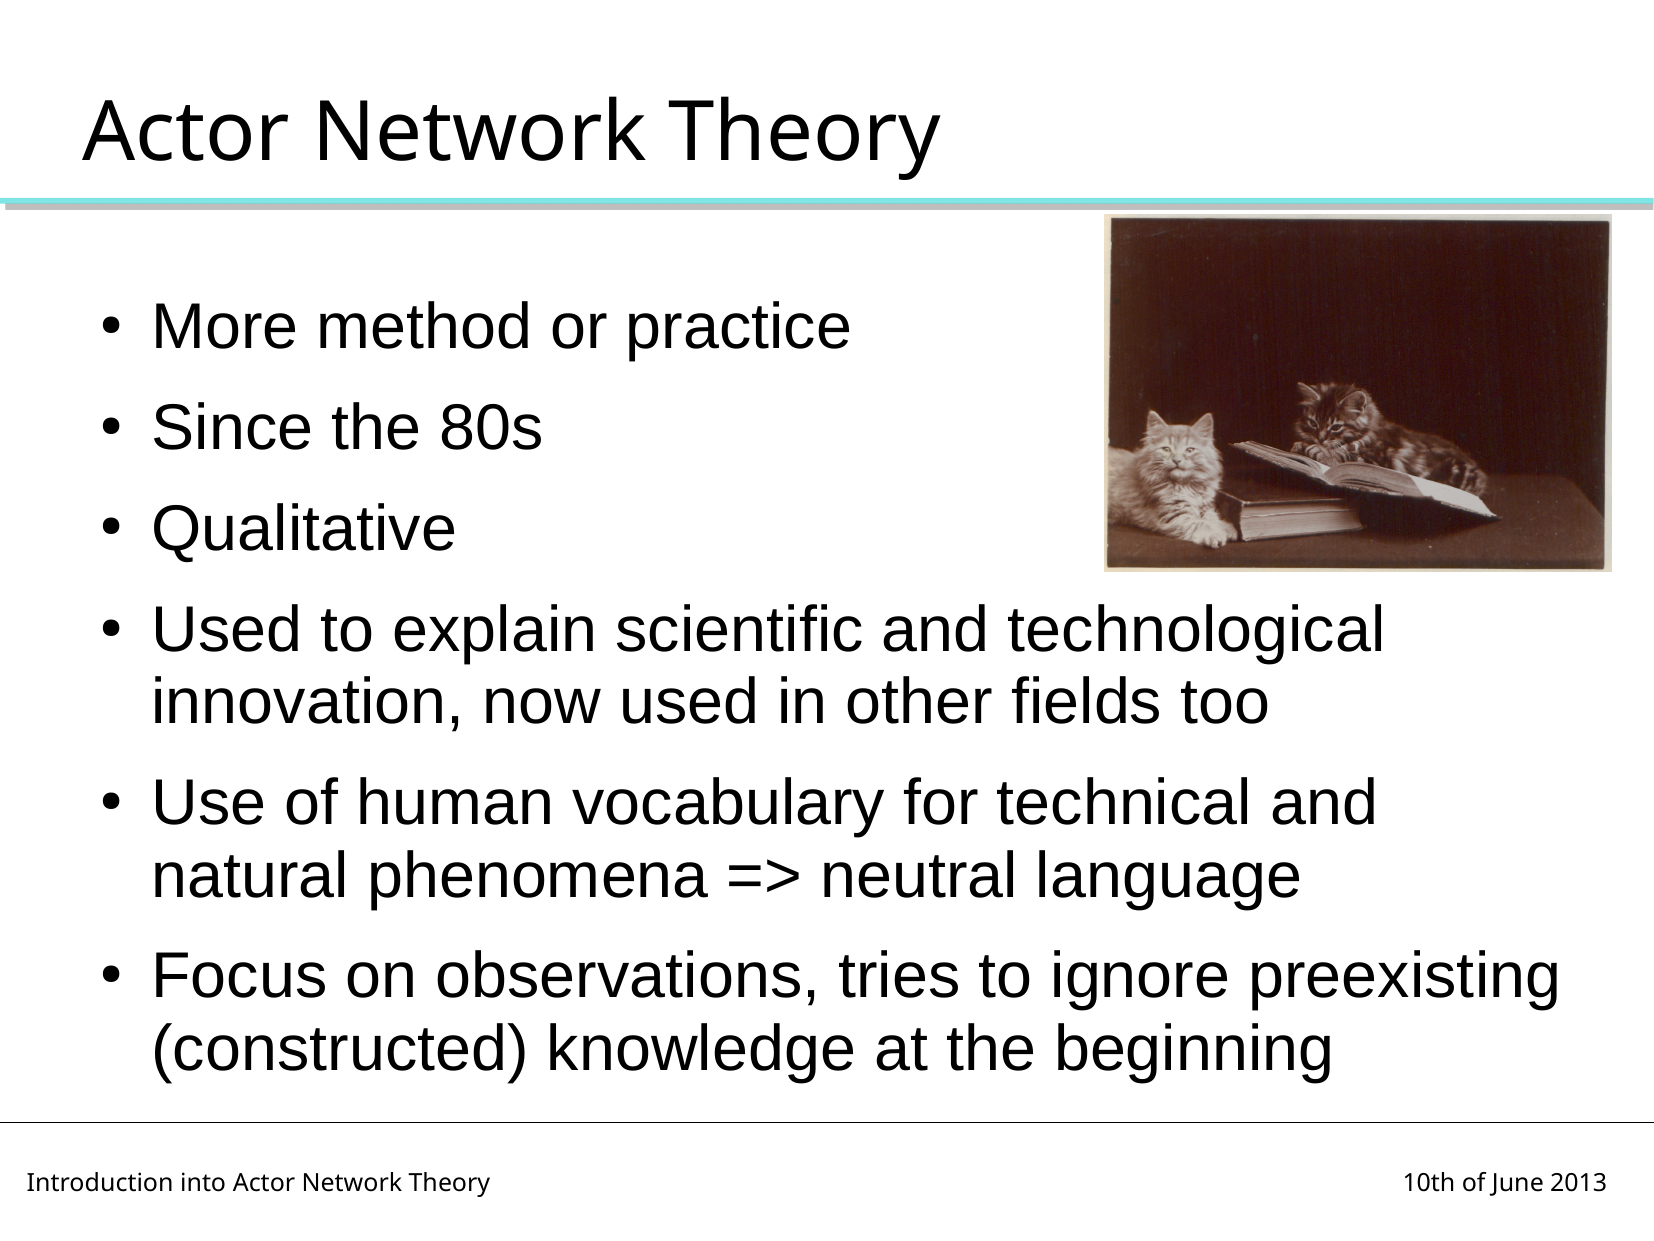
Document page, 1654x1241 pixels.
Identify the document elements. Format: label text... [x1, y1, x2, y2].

text_box Introduction into Actor Network Theory [11, 1157, 615, 1201]
list More method or practice Since the 80s Qualitative Used to explain scientific and technological innovation, now used in other fields too Use of human vocabulary for technical and natural phenomena => neutral language Focus on observations, tries to ignore preexisting (constructed) knowledge at the beginning [82, 290, 1571, 1109]
text_box 10th of June 2013 [1387, 1157, 1636, 1201]
picture [1104, 214, 1612, 572]
title Actor Network Theory [82, 81, 1571, 175]
